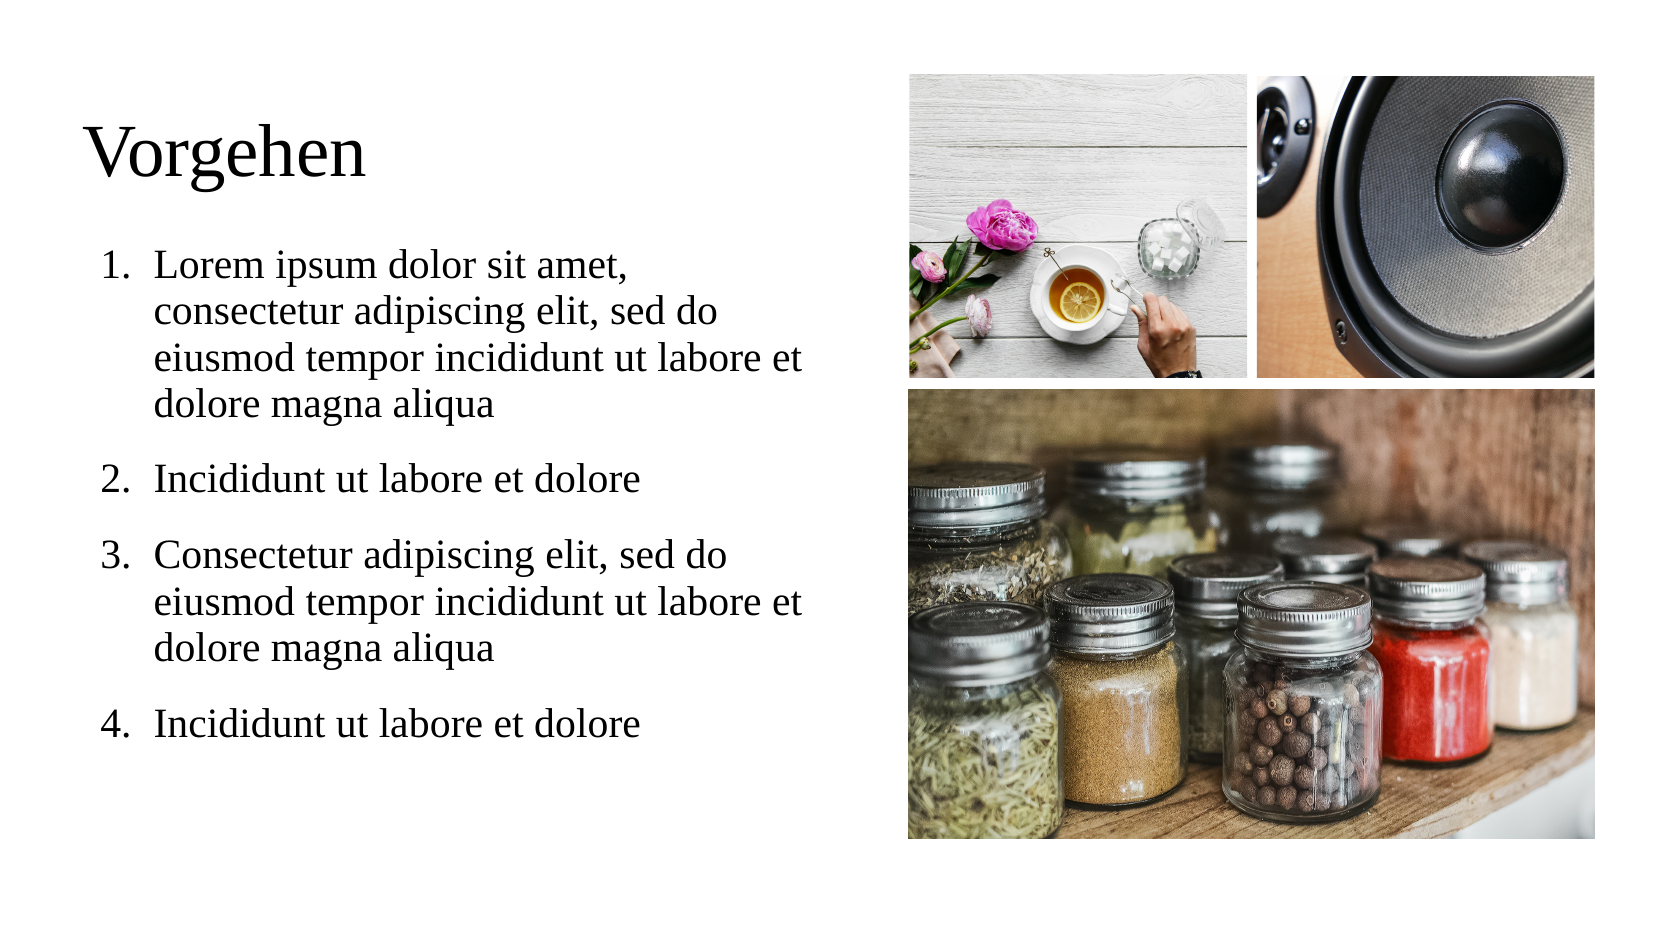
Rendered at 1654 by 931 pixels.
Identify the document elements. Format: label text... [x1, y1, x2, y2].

picture [908, 389, 1595, 839]
title Vorgehen [82, 37, 827, 193]
picture [909, 74, 1248, 378]
list Lorem ipsum dolor sit amet, consectetur adipiscing elit, sed do eiusmod tempor incididunt ut labore et dolore magna aliqua Incididunt ut labore et dolore Consectetur adipiscing elit, sed do eiusmod tempor incididunt ut labore et dolore magna aliqua Incididunt ut labore et dolore [82, 241, 815, 781]
picture [1256, 76, 1595, 378]
